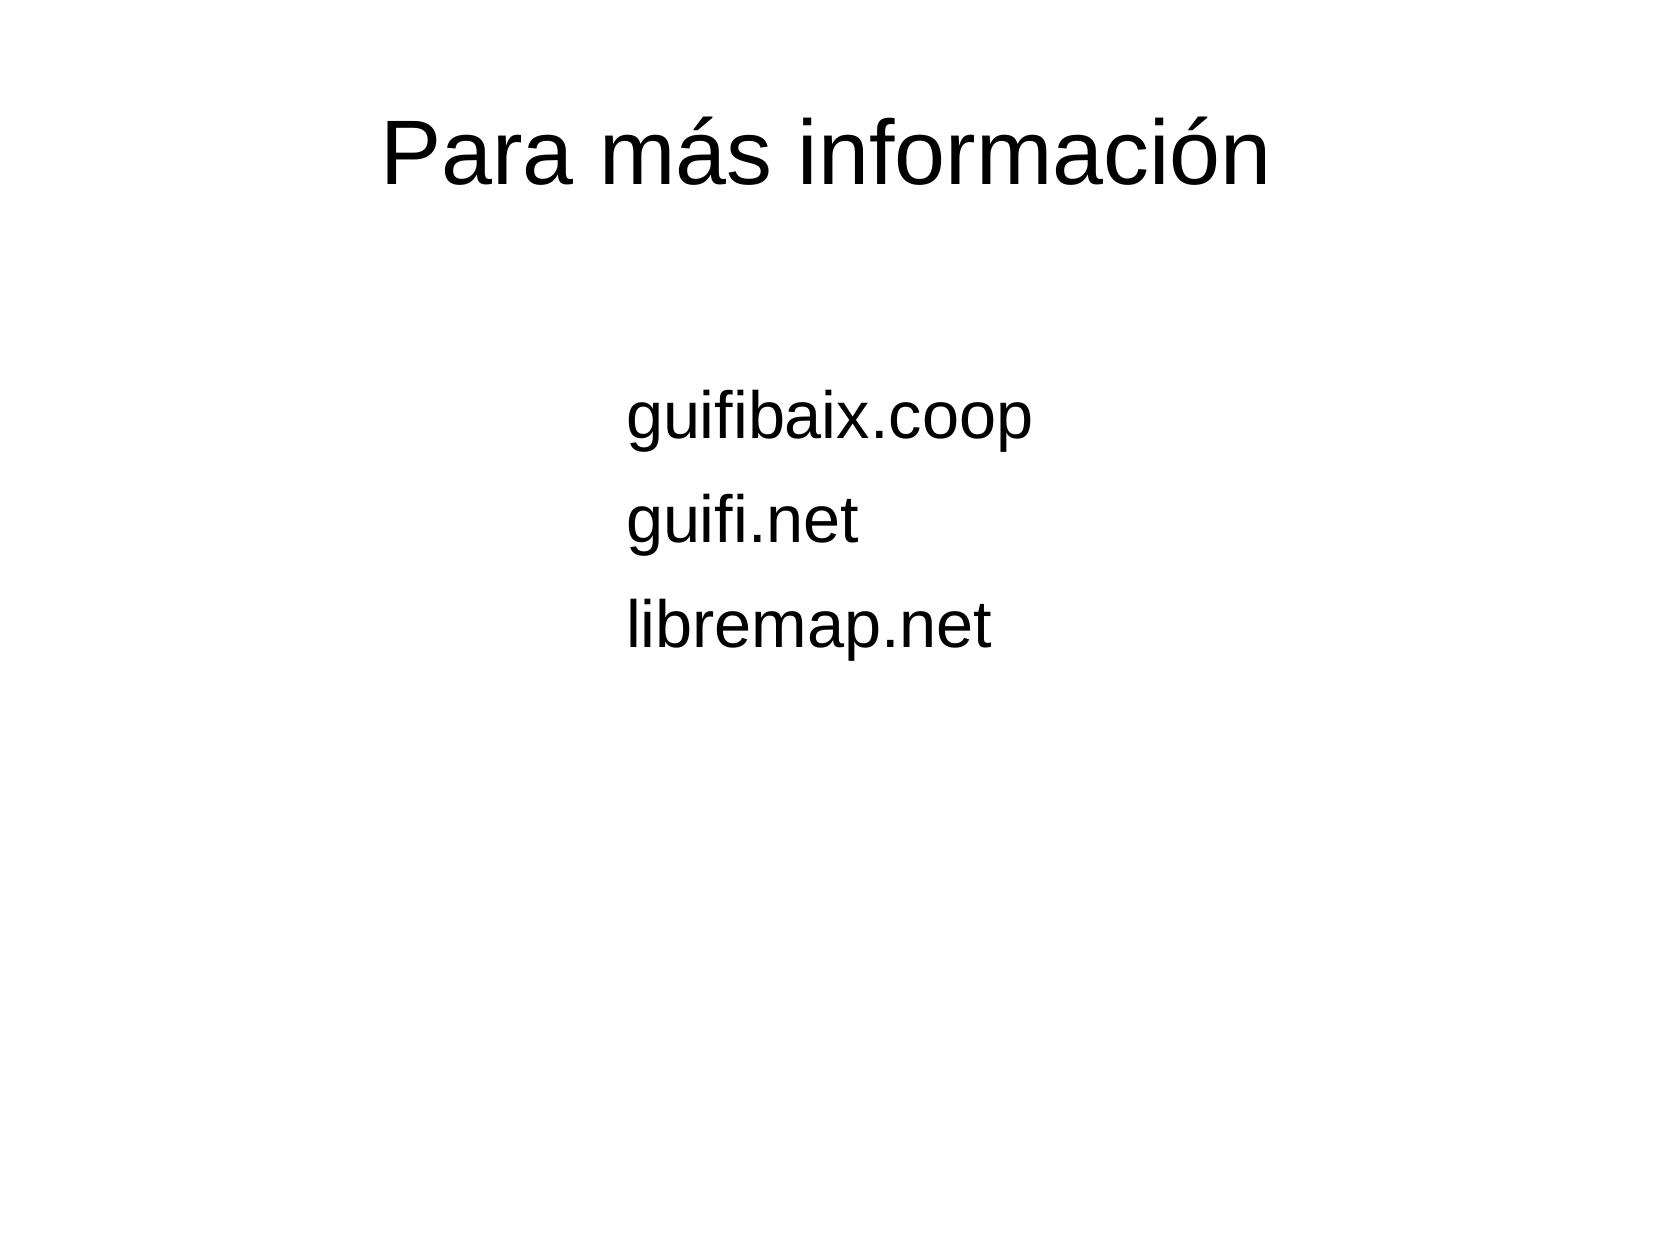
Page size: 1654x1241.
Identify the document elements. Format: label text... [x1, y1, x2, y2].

title Para más información [82, 49, 1571, 257]
list guifibaix.coop guifi.net libremap.net [555, 377, 1123, 910]
